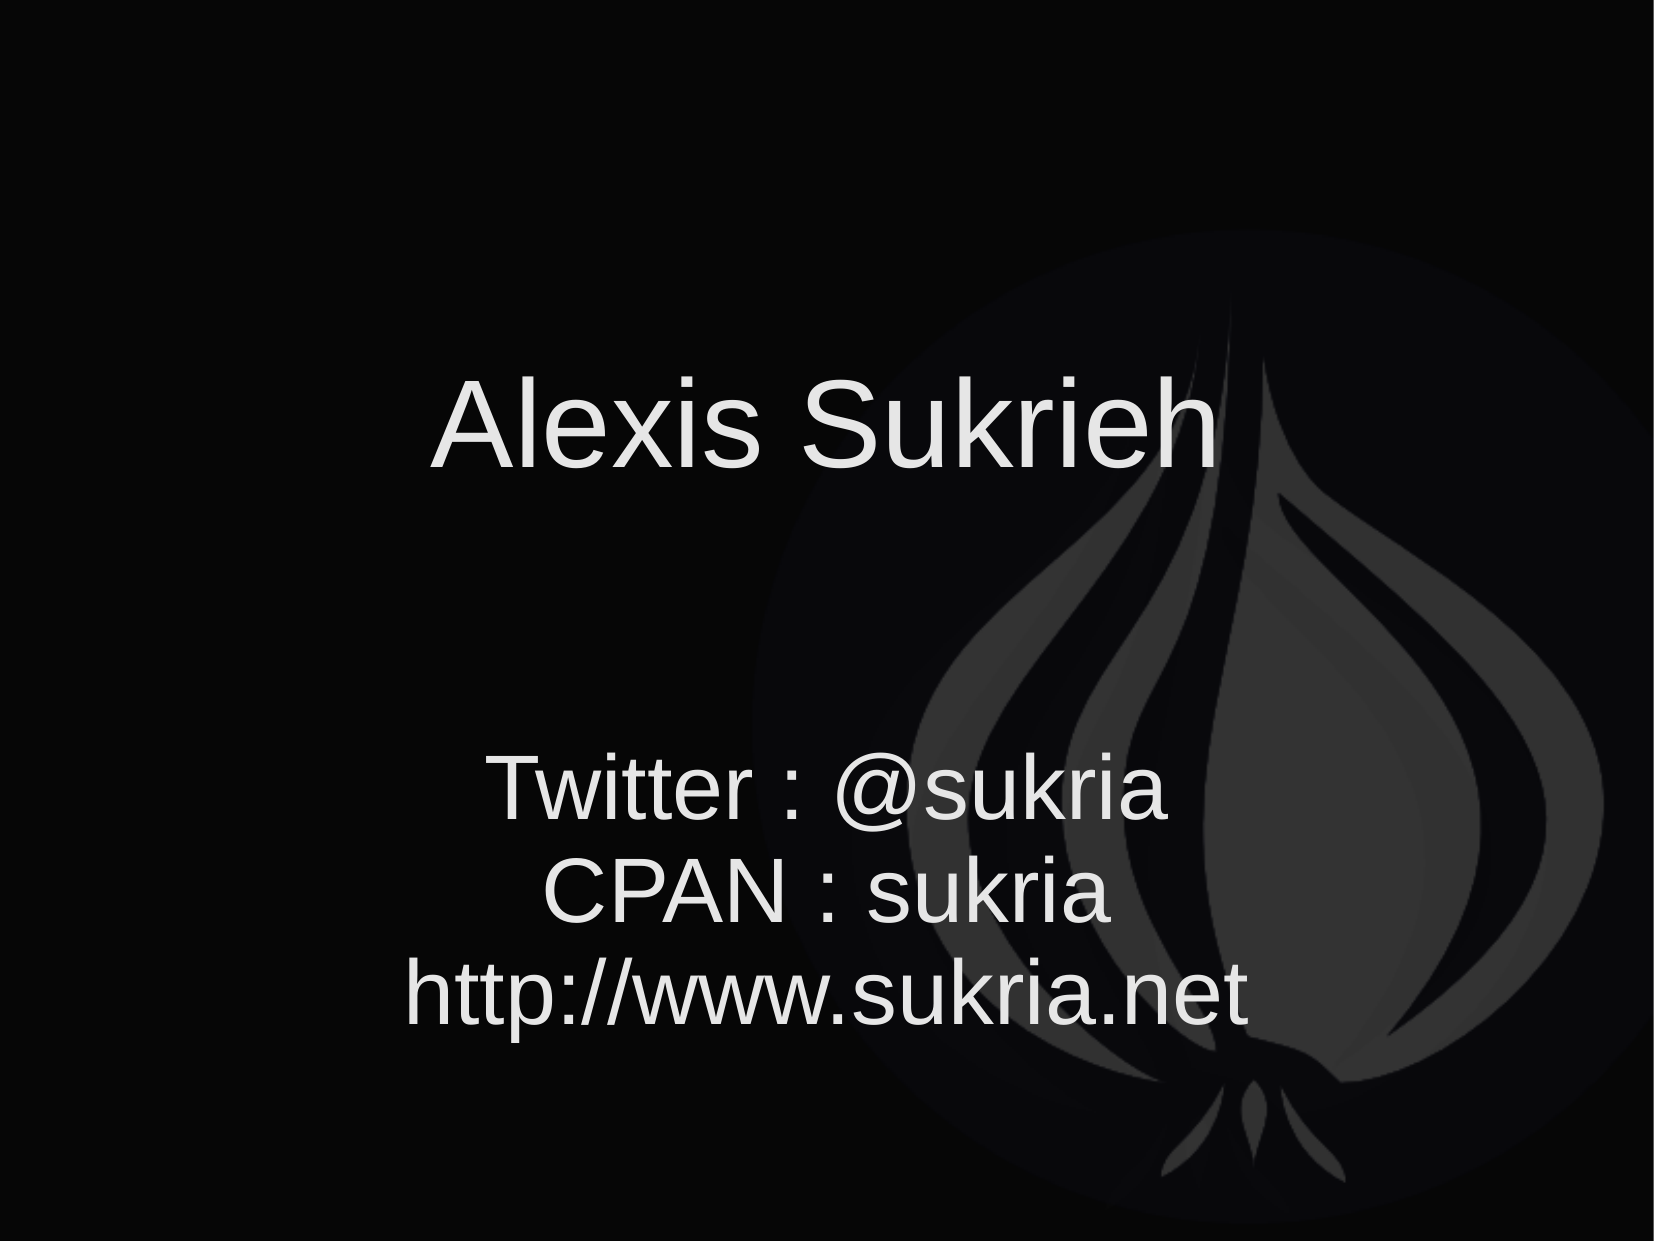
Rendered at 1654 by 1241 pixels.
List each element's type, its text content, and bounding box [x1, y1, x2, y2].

picture [0, 0, 1654, 1241]
subtitle Alexis Sukrieh Twitter : @sukria CPAN : sukria http://www.sukria.net [82, 290, 1571, 1109]
